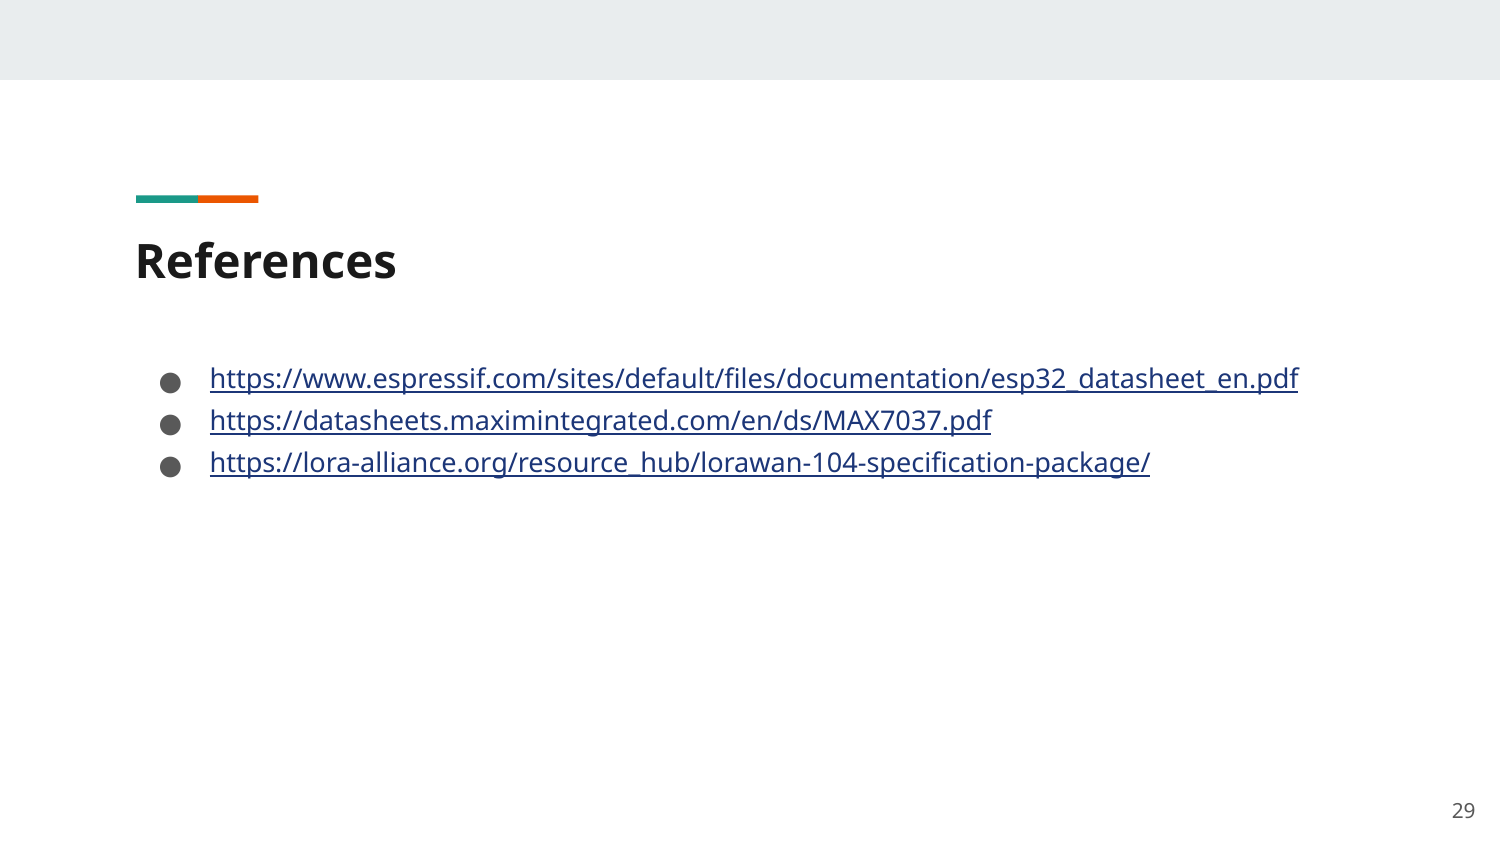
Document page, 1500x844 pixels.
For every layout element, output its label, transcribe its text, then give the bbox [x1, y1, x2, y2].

slide_number <number> [1400, 779, 1491, 844]
list https://www.espressif.com/sites/default/files/documentation/esp32_datasheet_en.pdf https://datasheets.maximintegrated.com/en/ds/MAX7037.pdf https://lora-alliance.org/resource_hub/lorawan-104-specification-package/ [119, 341, 1381, 712]
title References [119, 216, 1381, 305]
